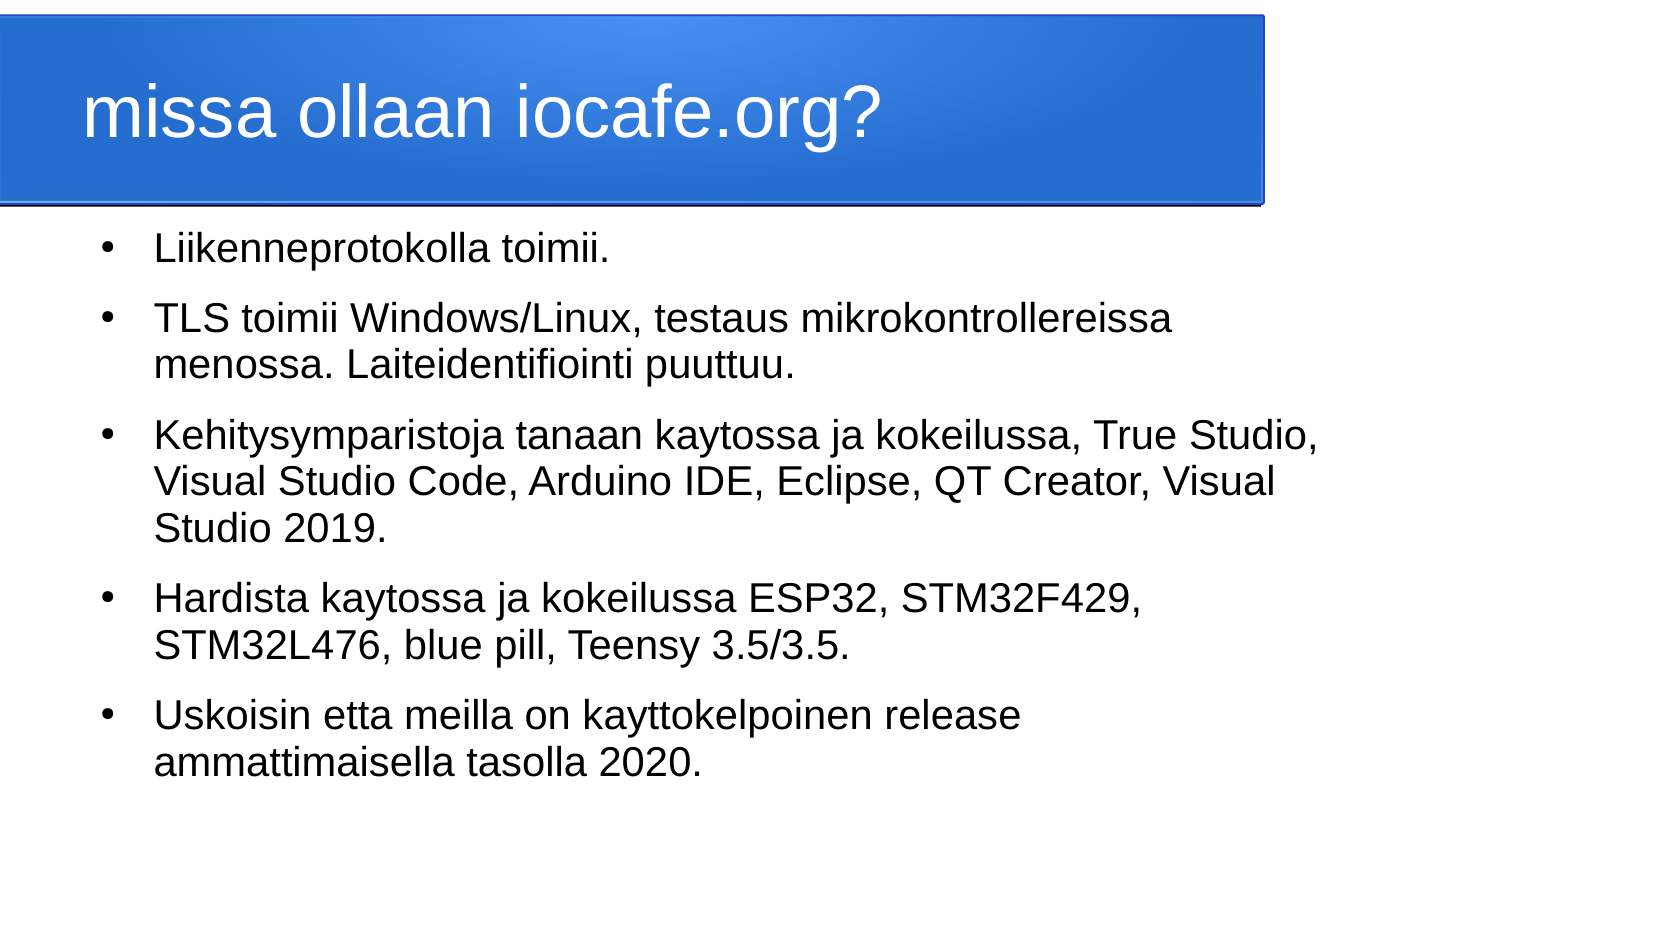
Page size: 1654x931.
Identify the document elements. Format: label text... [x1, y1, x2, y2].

list Liikenneprotokolla toimii. TLS toimii Windows/Linux, testaus mikrokontrollereissa menossa. Laiteidentifiointi puuttuu. Kehitysymparistoja tanaan kaytossa ja kokeilussa, True Studio, Visual Studio Code, Arduino IDE, Eclipse, QT Creator, Visual Studio 2019. Hardista kaytossa ja kokeilussa ESP32, STM32F429, STM32L476, blue pill, Teensy 3.5/3.5. Uskoisin etta meilla on kayttokelpoinen release ammattimaisella tasolla 2020. [82, 224, 1321, 886]
title missa ollaan iocafe.org? [82, 35, 1235, 189]
